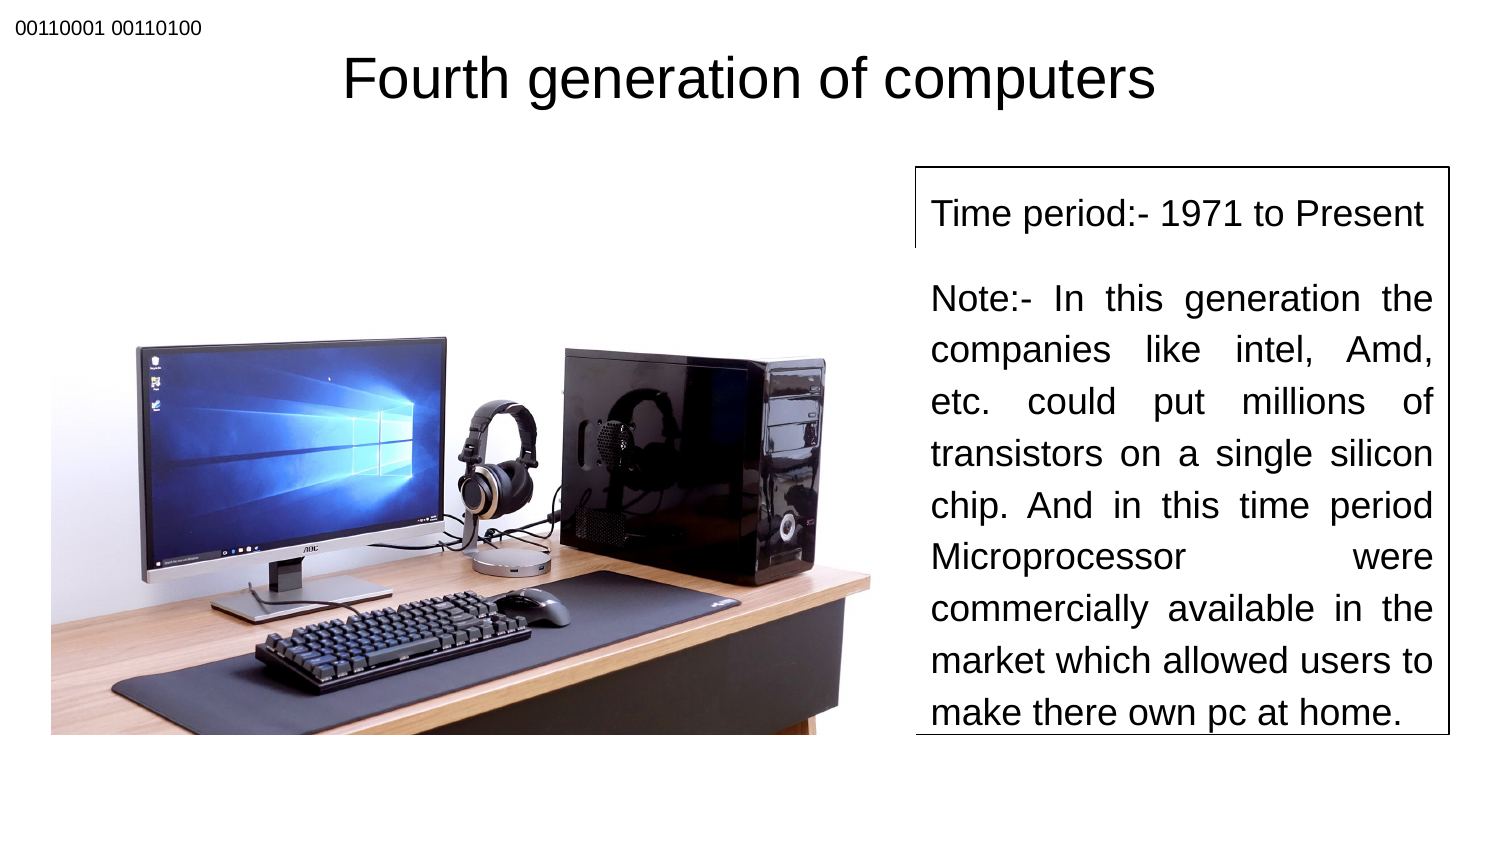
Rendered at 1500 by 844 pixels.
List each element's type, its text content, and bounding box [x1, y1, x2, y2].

list Time period:- 1971 to Present Note:- In this generation the companies like intel, Amd, etc. could put millions of transistors on a single silicon chip. And in this time period Microprocessor were commercially available in the market which allowed users to make there own pc at home. [915, 166, 1449, 735]
picture [51, 248, 916, 735]
text_box 00110001 00110100 [0, 0, 223, 51]
title Fourth generation of computers [51, 25, 1449, 133]
